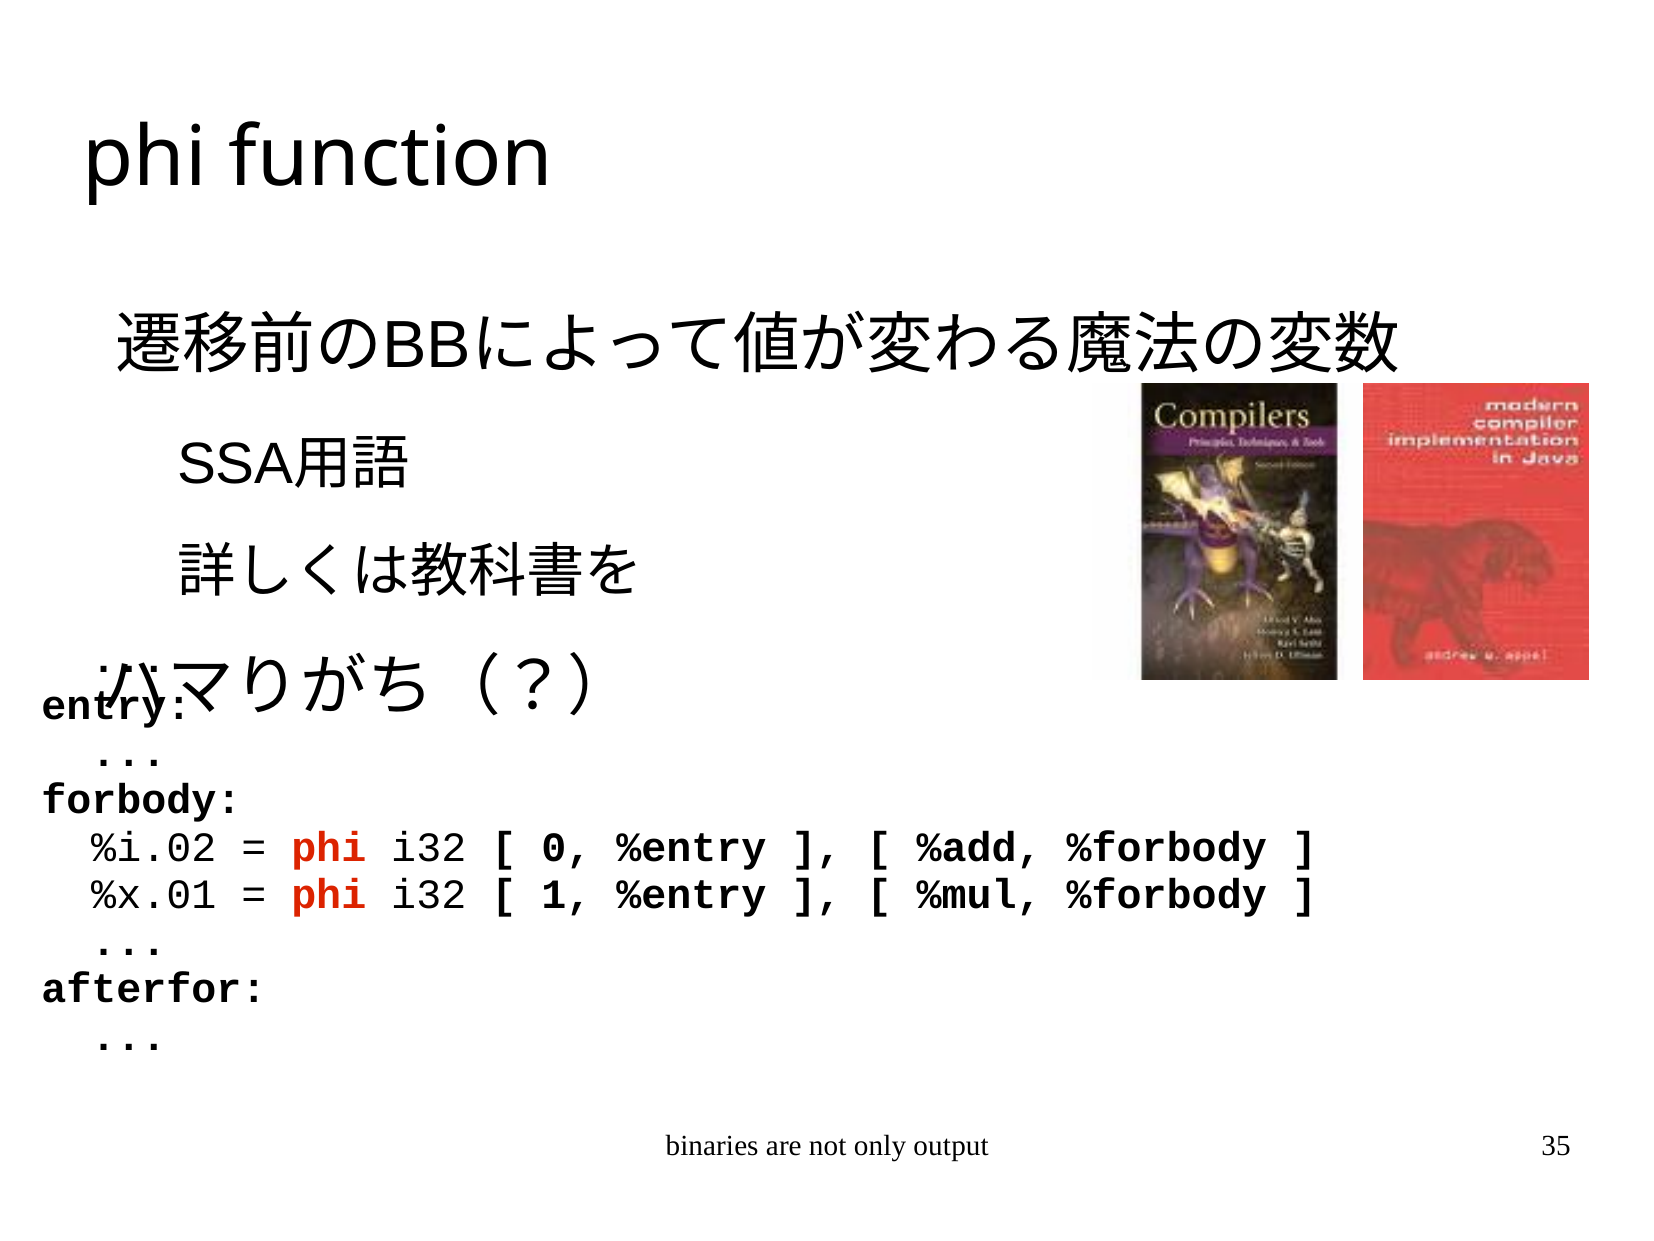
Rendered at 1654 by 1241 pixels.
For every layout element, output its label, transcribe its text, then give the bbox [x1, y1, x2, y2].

title phi function [82, 49, 1571, 257]
text_box ... entry: ... forbody: %i.02 = phi i32 [ 0, %entry ], [ %add, %forbody ] %x.01 = phi i32 [ 1, %entry ], [ %mul, %forbody ] ... afterfor: ... [26, 629, 1562, 1221]
picture [1092, 383, 1589, 680]
list 遷移前のBBによって値が変わる魔法の変数 SSA用語 詳しくは教科書を ハマりがち（？） [82, 290, 1571, 1094]
